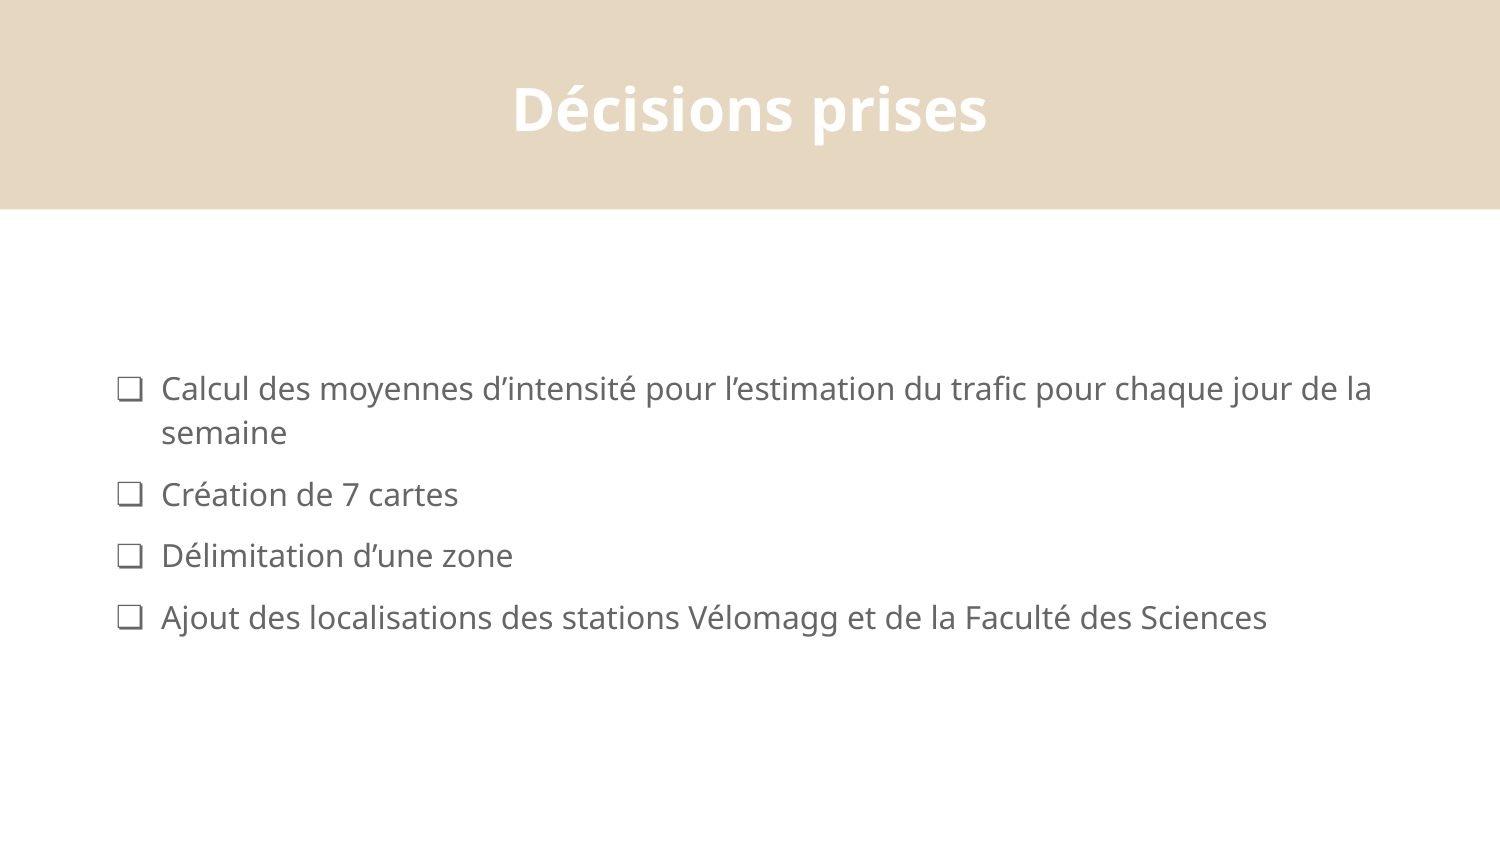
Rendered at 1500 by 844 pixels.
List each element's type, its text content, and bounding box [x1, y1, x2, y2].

subtitle Calcul des moyennes d’intensité pour l’estimation du trafic pour chaque jour de la semaine Création de 7 cartes Délimitation d’une zone Ajout des localisations des stations Vélomagg et de la Faculté des Sciences [82, 348, 1463, 654]
title Décisions prises [51, 56, 1449, 159]
